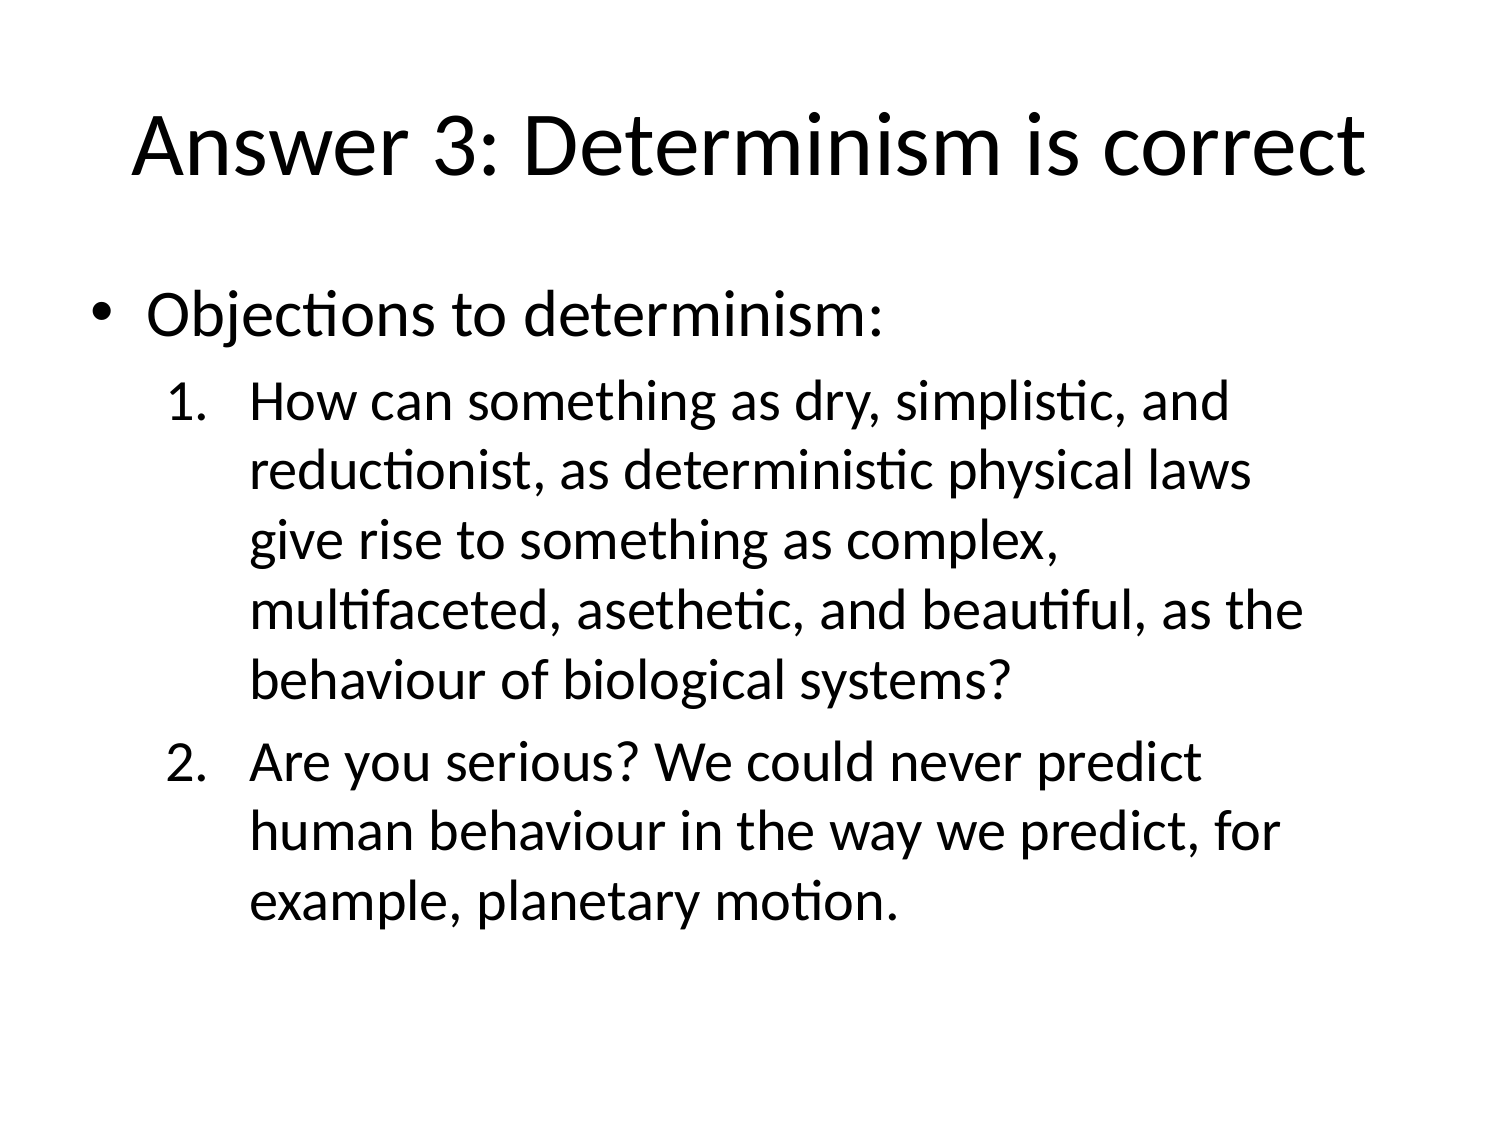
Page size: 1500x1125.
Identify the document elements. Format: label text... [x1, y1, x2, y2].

title Answer 3: Determinism is correct [75, 45, 1425, 233]
list Objections to determinism: How can something as dry, simplistic, and reductionist, as deterministic physical laws give rise to something as complex, multifaceted, asethetic, and beautiful, as the behaviour of biological systems? Are you serious? We could never predict human behaviour in the way we predict, for example, planetary motion. [75, 262, 1369, 1005]
